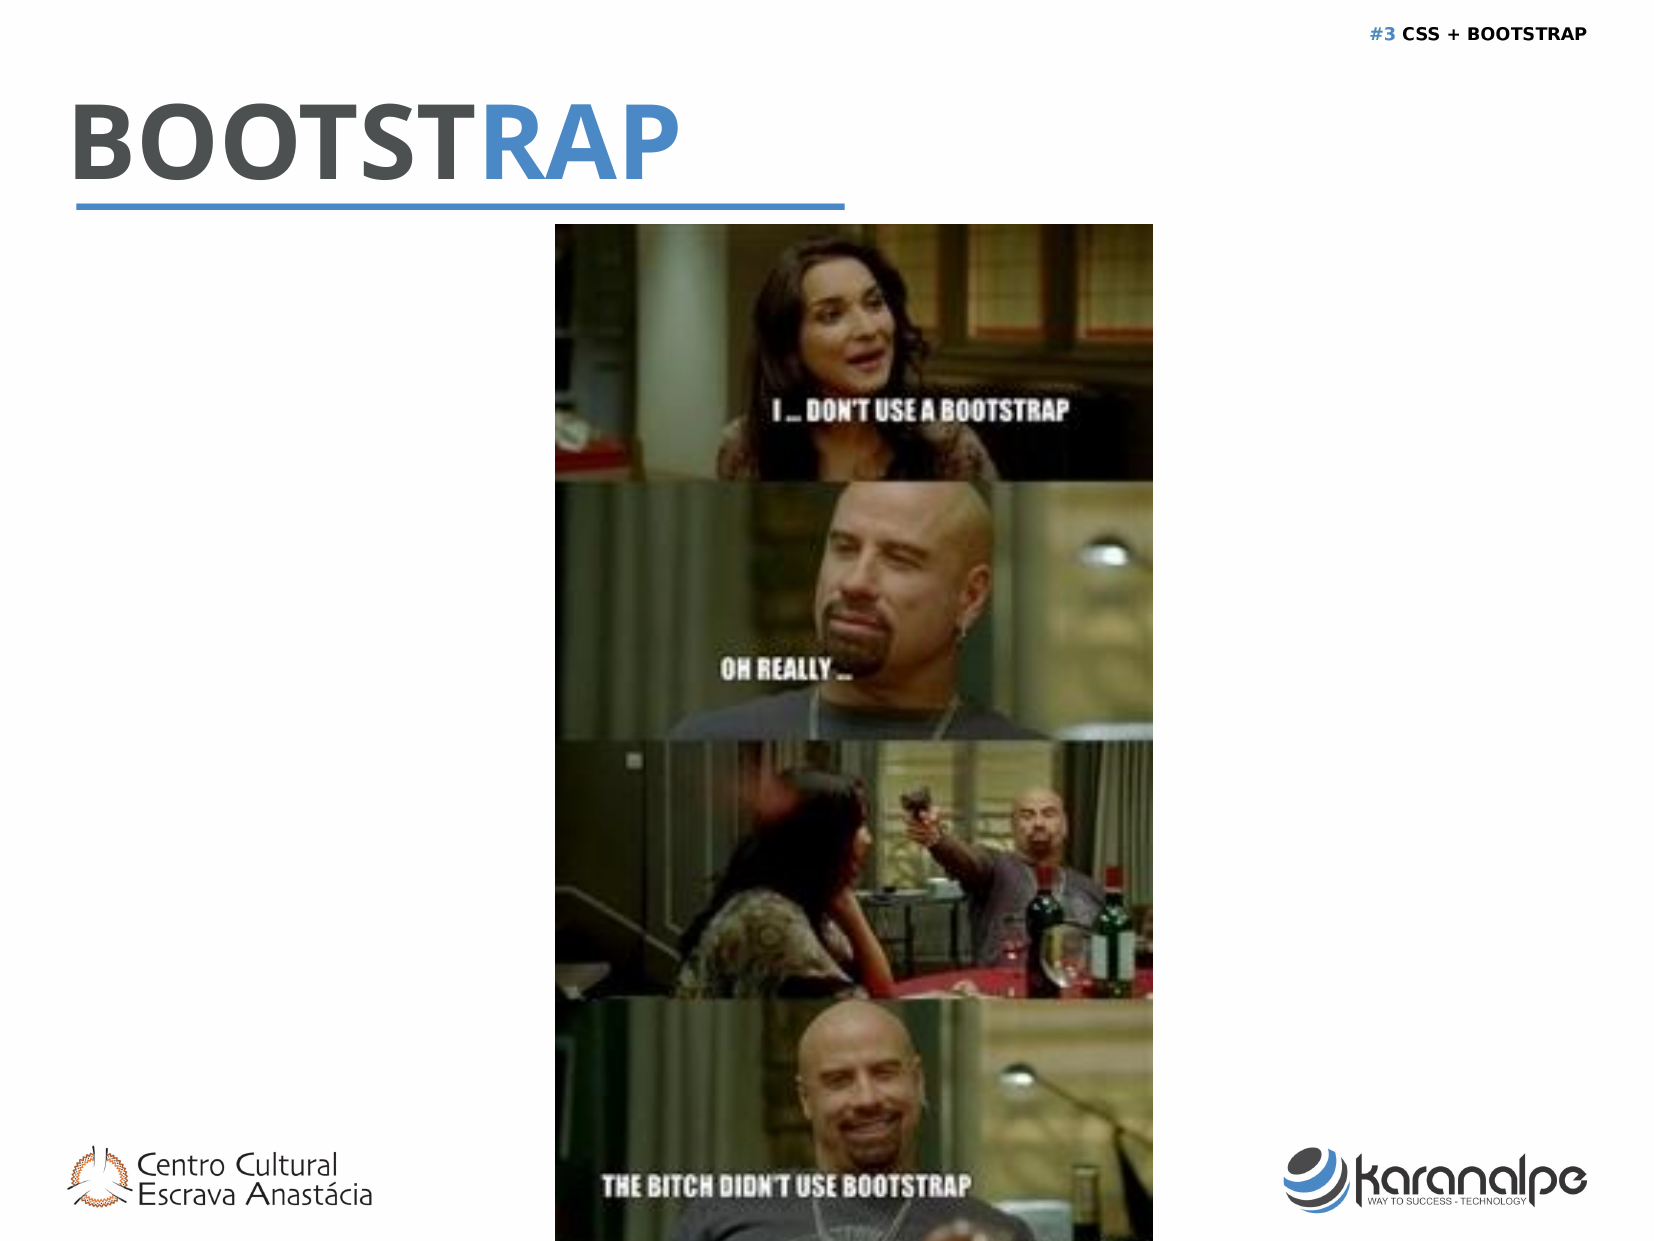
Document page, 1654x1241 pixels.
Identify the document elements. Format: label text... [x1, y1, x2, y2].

picture [0, 0, 1654, 1241]
title BOOTSTRAP [66, 35, 1555, 243]
